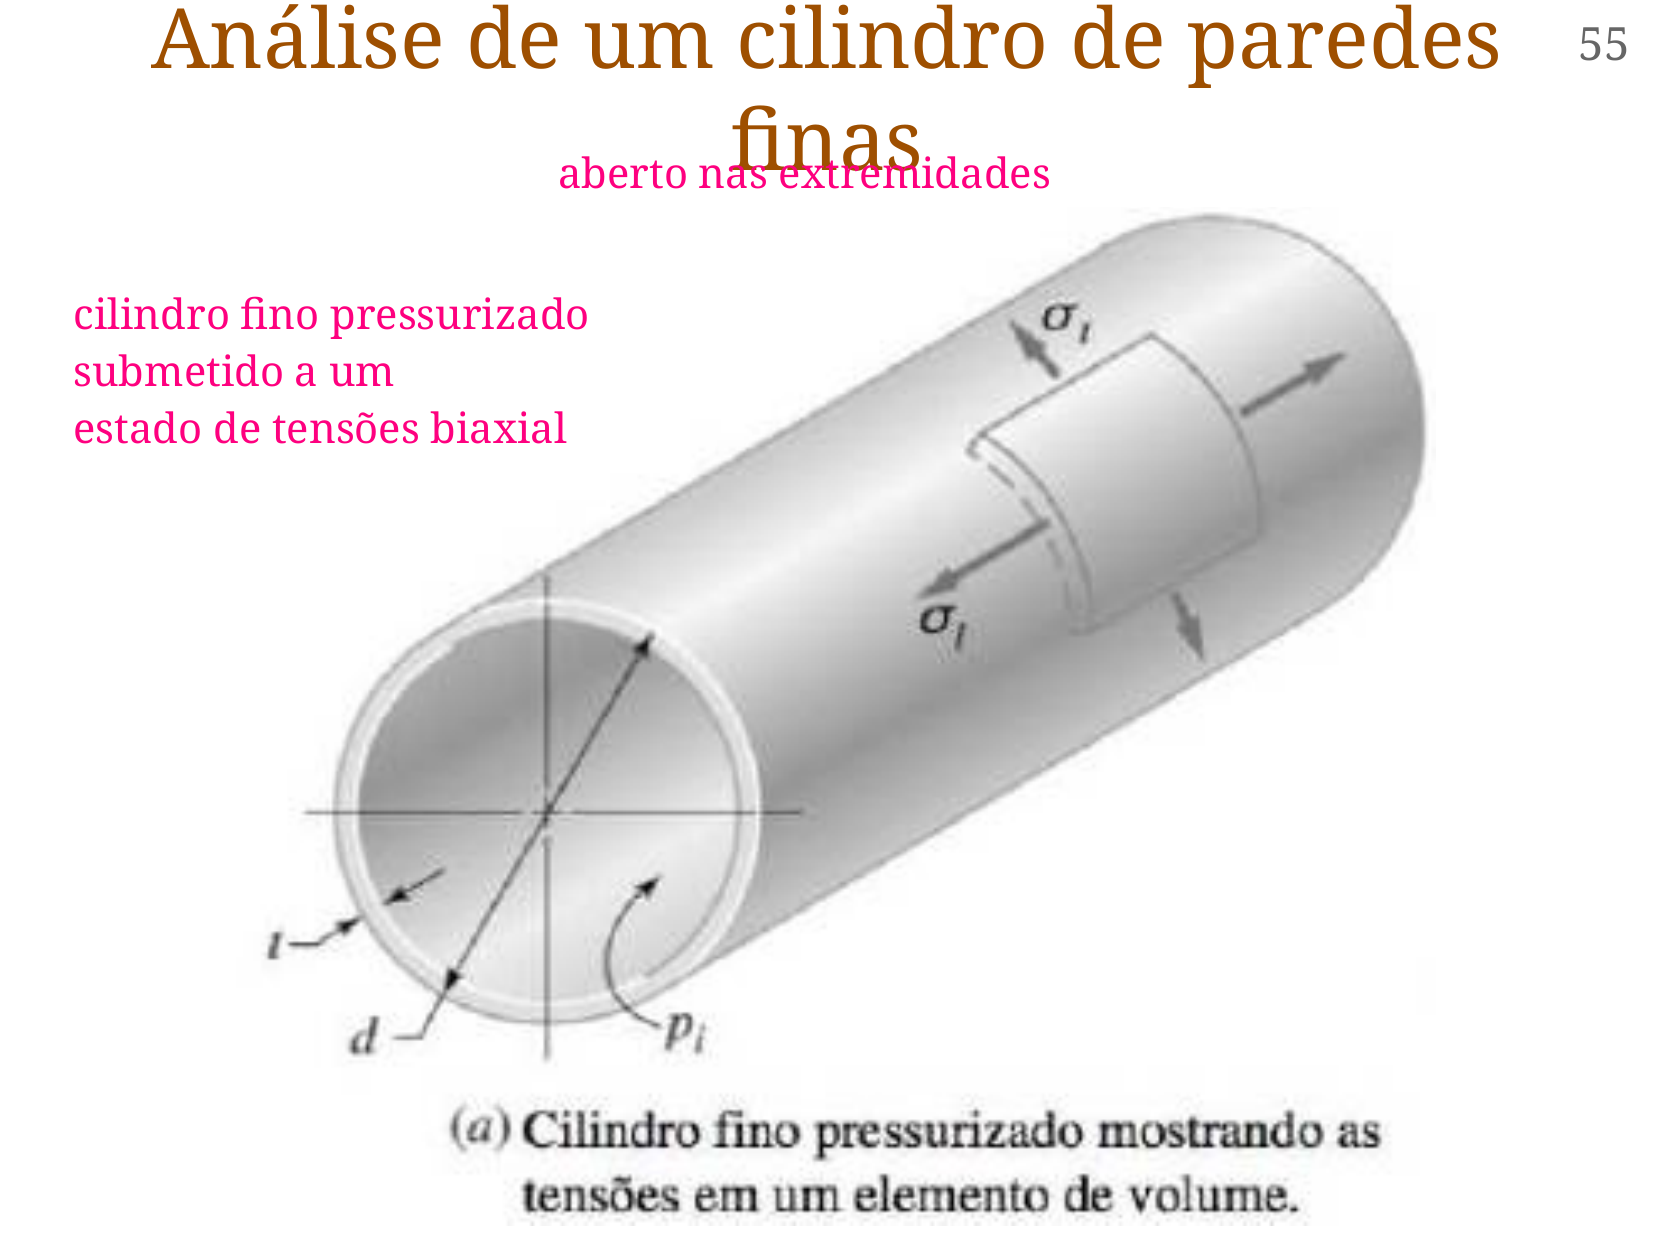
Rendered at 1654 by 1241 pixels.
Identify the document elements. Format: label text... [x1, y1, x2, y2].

text_box aberto nas extremidades [543, 135, 1067, 209]
picture [236, 207, 1436, 1226]
text_box cilindro fino pressurizado submetido a um estado de tensões biaxial [59, 277, 621, 507]
title Análise de um cilindro de paredes finas [59, 0, 1595, 191]
